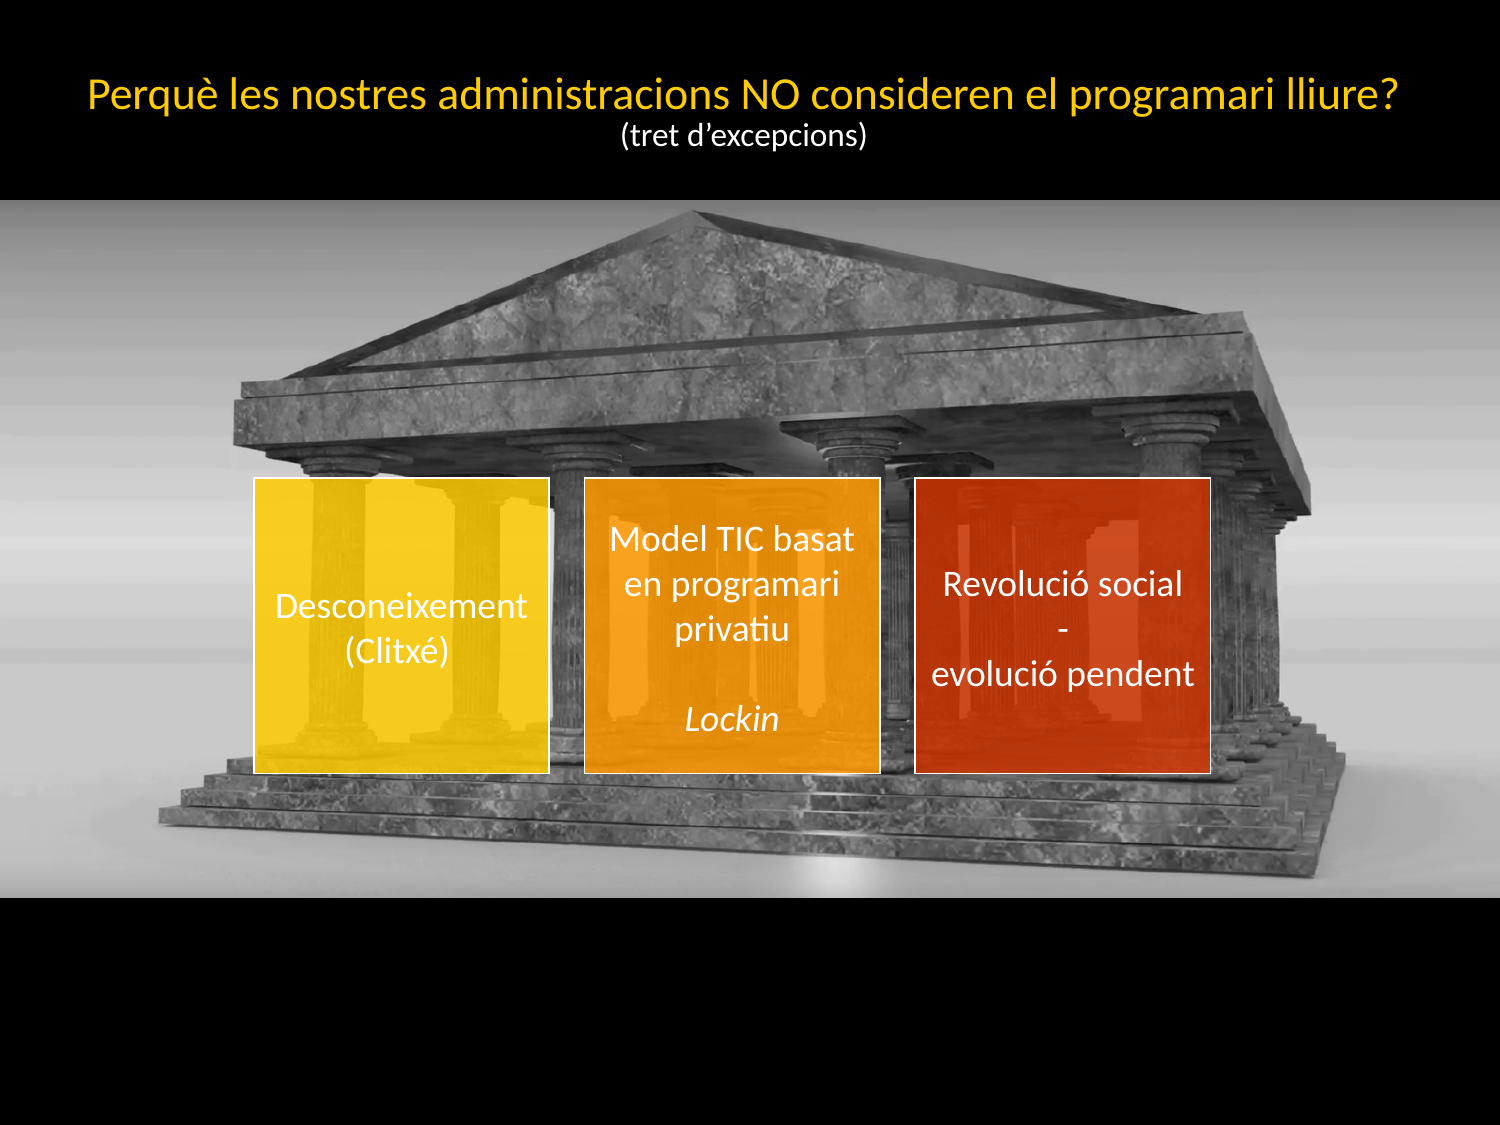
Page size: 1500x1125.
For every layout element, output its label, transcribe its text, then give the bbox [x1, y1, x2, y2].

picture [0, 200, 1500, 898]
text_box Desconeixement (Clitxé) [253, 478, 550, 774]
text_box Revolució social - evolució pendent [915, 478, 1211, 774]
text_box Model TIC basat en programari privatiu Lockin [584, 478, 880, 774]
text_box Perquè les nostres administracions NO consideren el programari lliure? (tret d’excepcions) [0, 67, 1489, 207]
